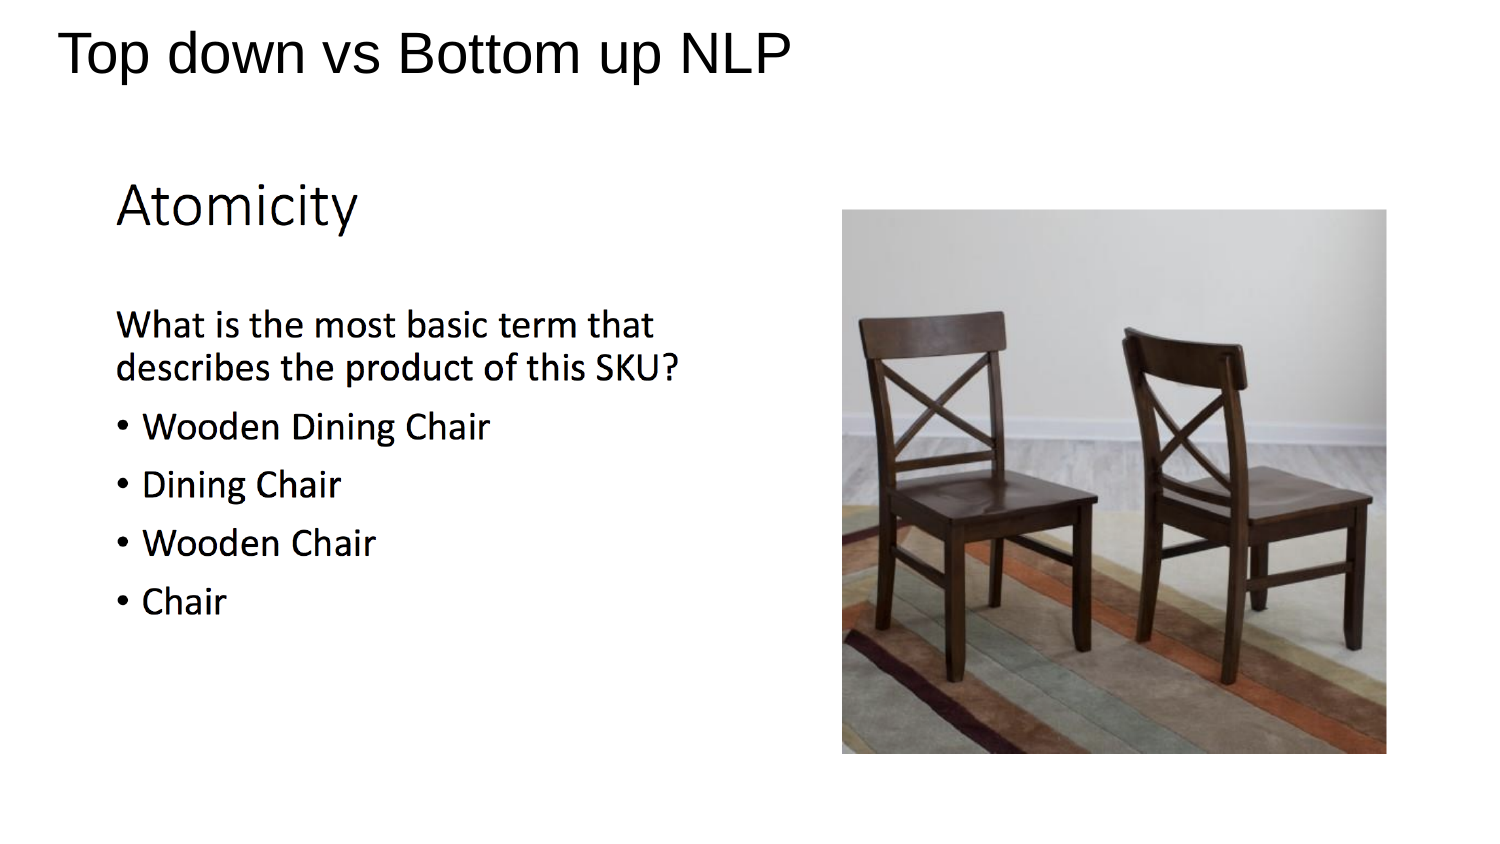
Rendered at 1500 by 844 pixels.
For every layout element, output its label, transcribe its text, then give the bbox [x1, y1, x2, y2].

title Top down vs Bottom up NLP [41, 0, 1440, 94]
picture [86, 148, 1395, 759]
